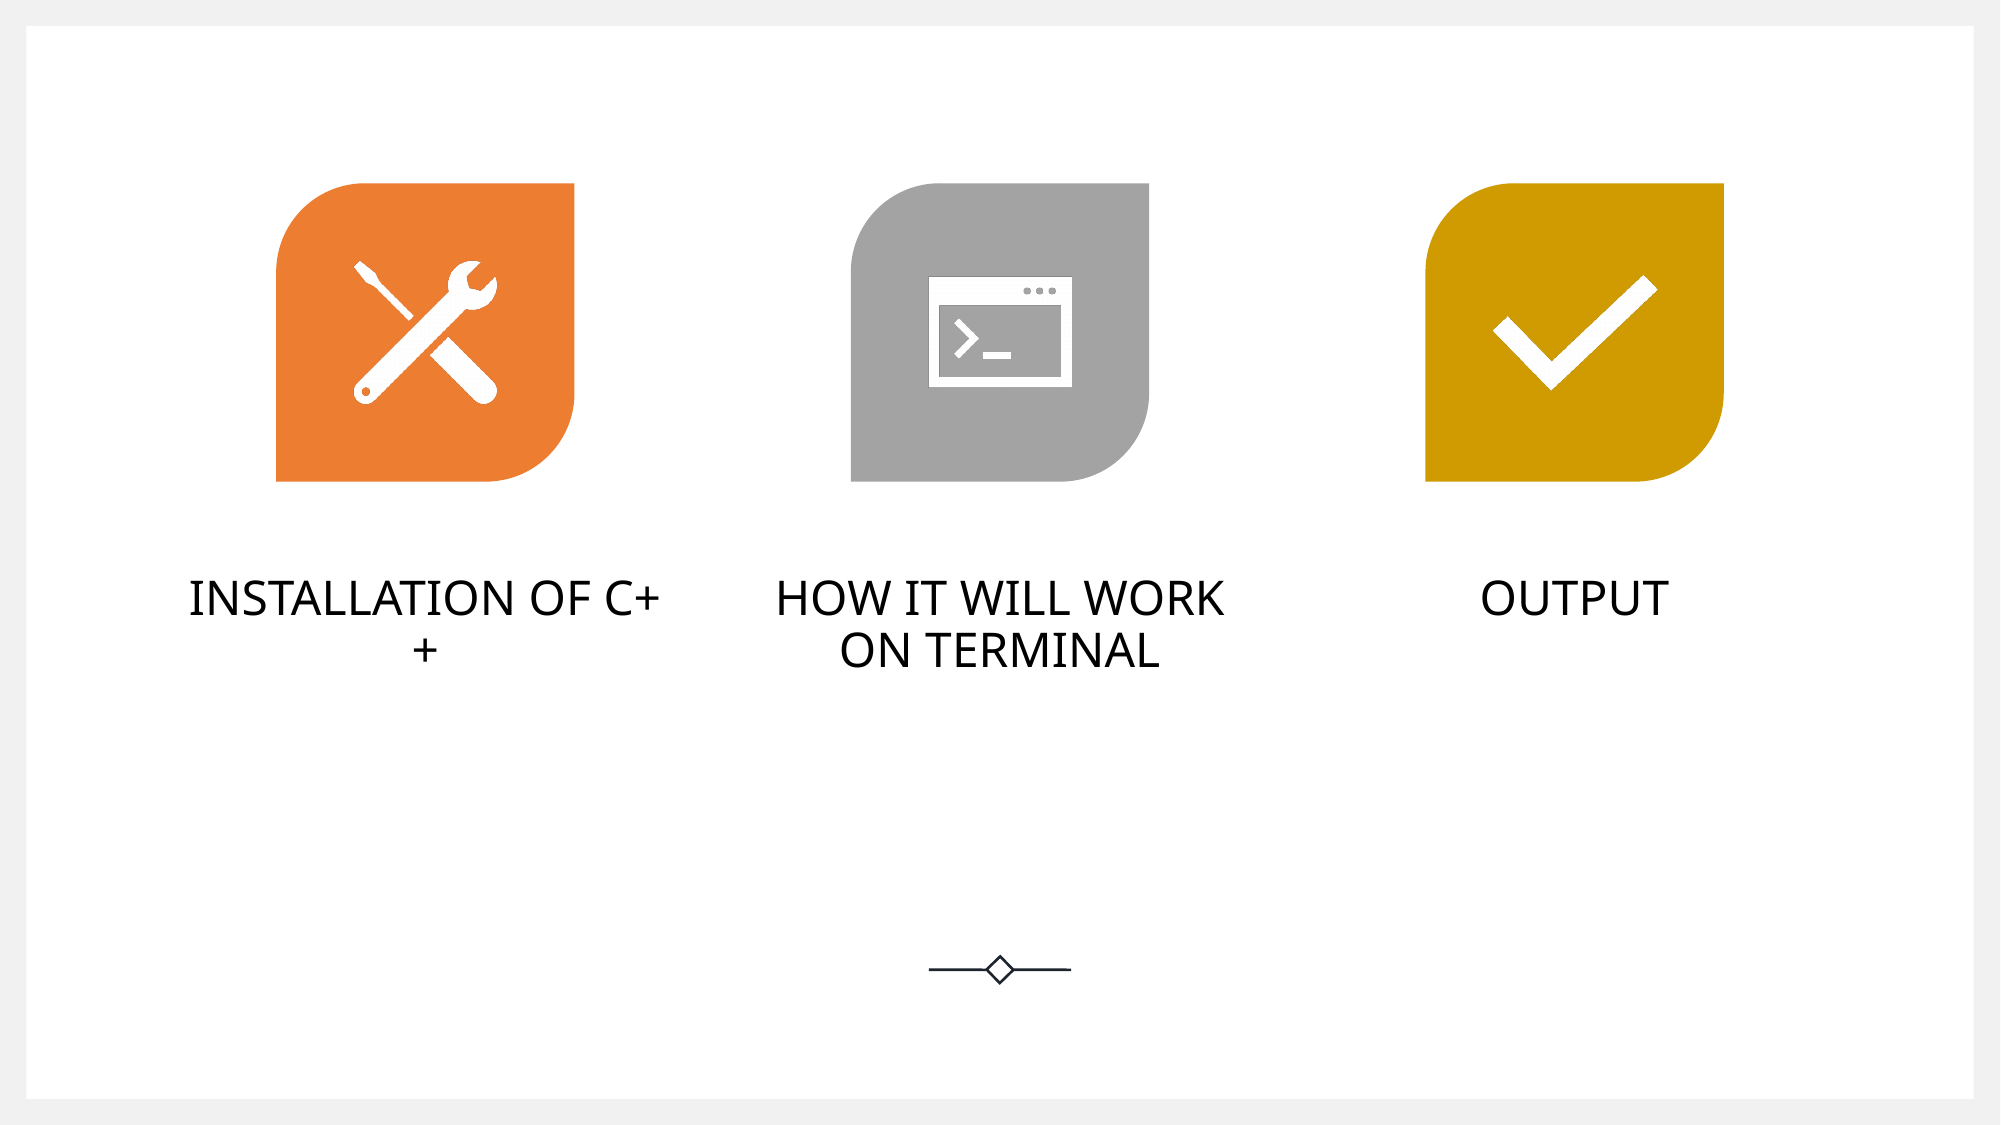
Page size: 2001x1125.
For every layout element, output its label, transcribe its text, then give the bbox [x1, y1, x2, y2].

text_box HOW IT WILL WORK ON TERMINAL [755, 574, 1245, 693]
text_box OUTPUT [1330, 574, 1820, 693]
text_box INSTALLATION OF C++ [180, 574, 670, 693]
text_box [0, 0, 2000, 1125]
